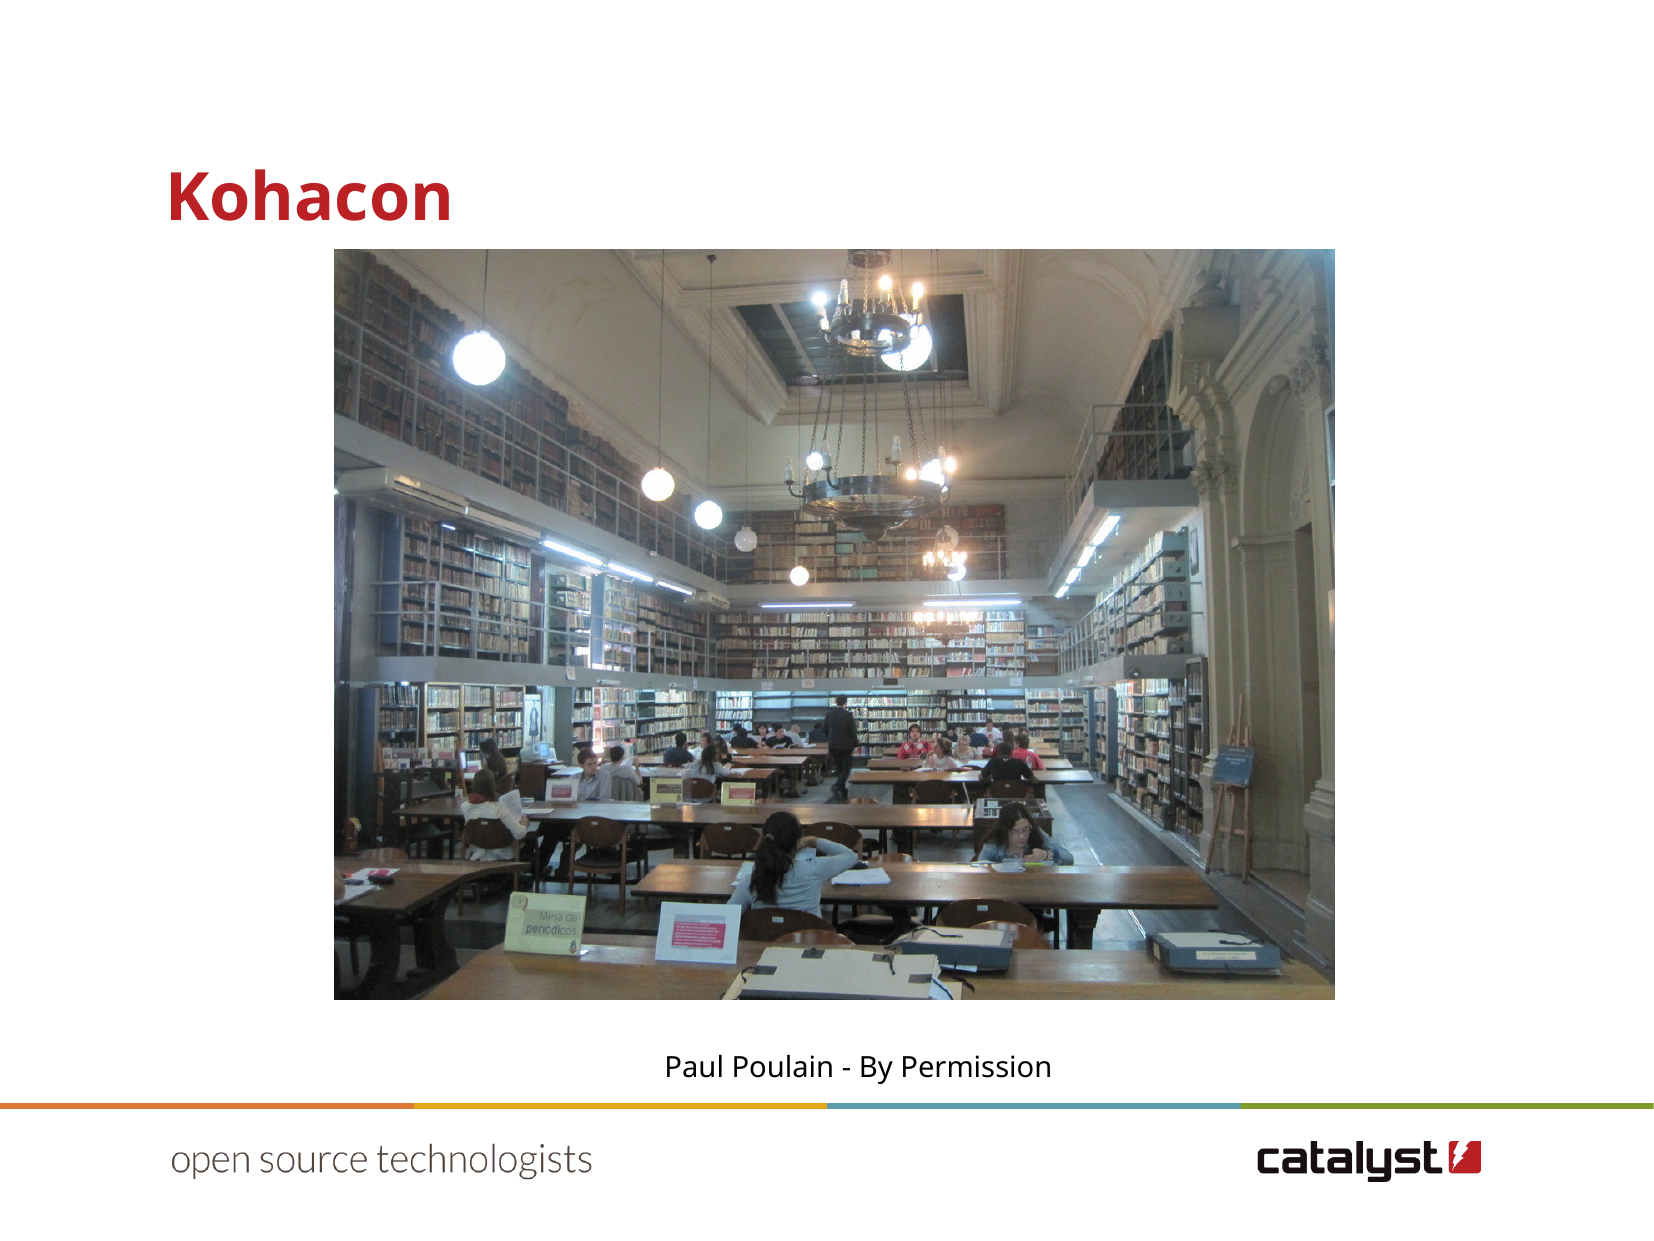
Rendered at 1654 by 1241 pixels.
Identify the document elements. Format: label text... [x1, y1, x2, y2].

title Kohacon [165, 90, 1489, 298]
picture [334, 249, 1335, 1000]
picture [0, 1103, 1654, 1182]
text_box Paul Poulain - By Permission [649, 1038, 1144, 1099]
